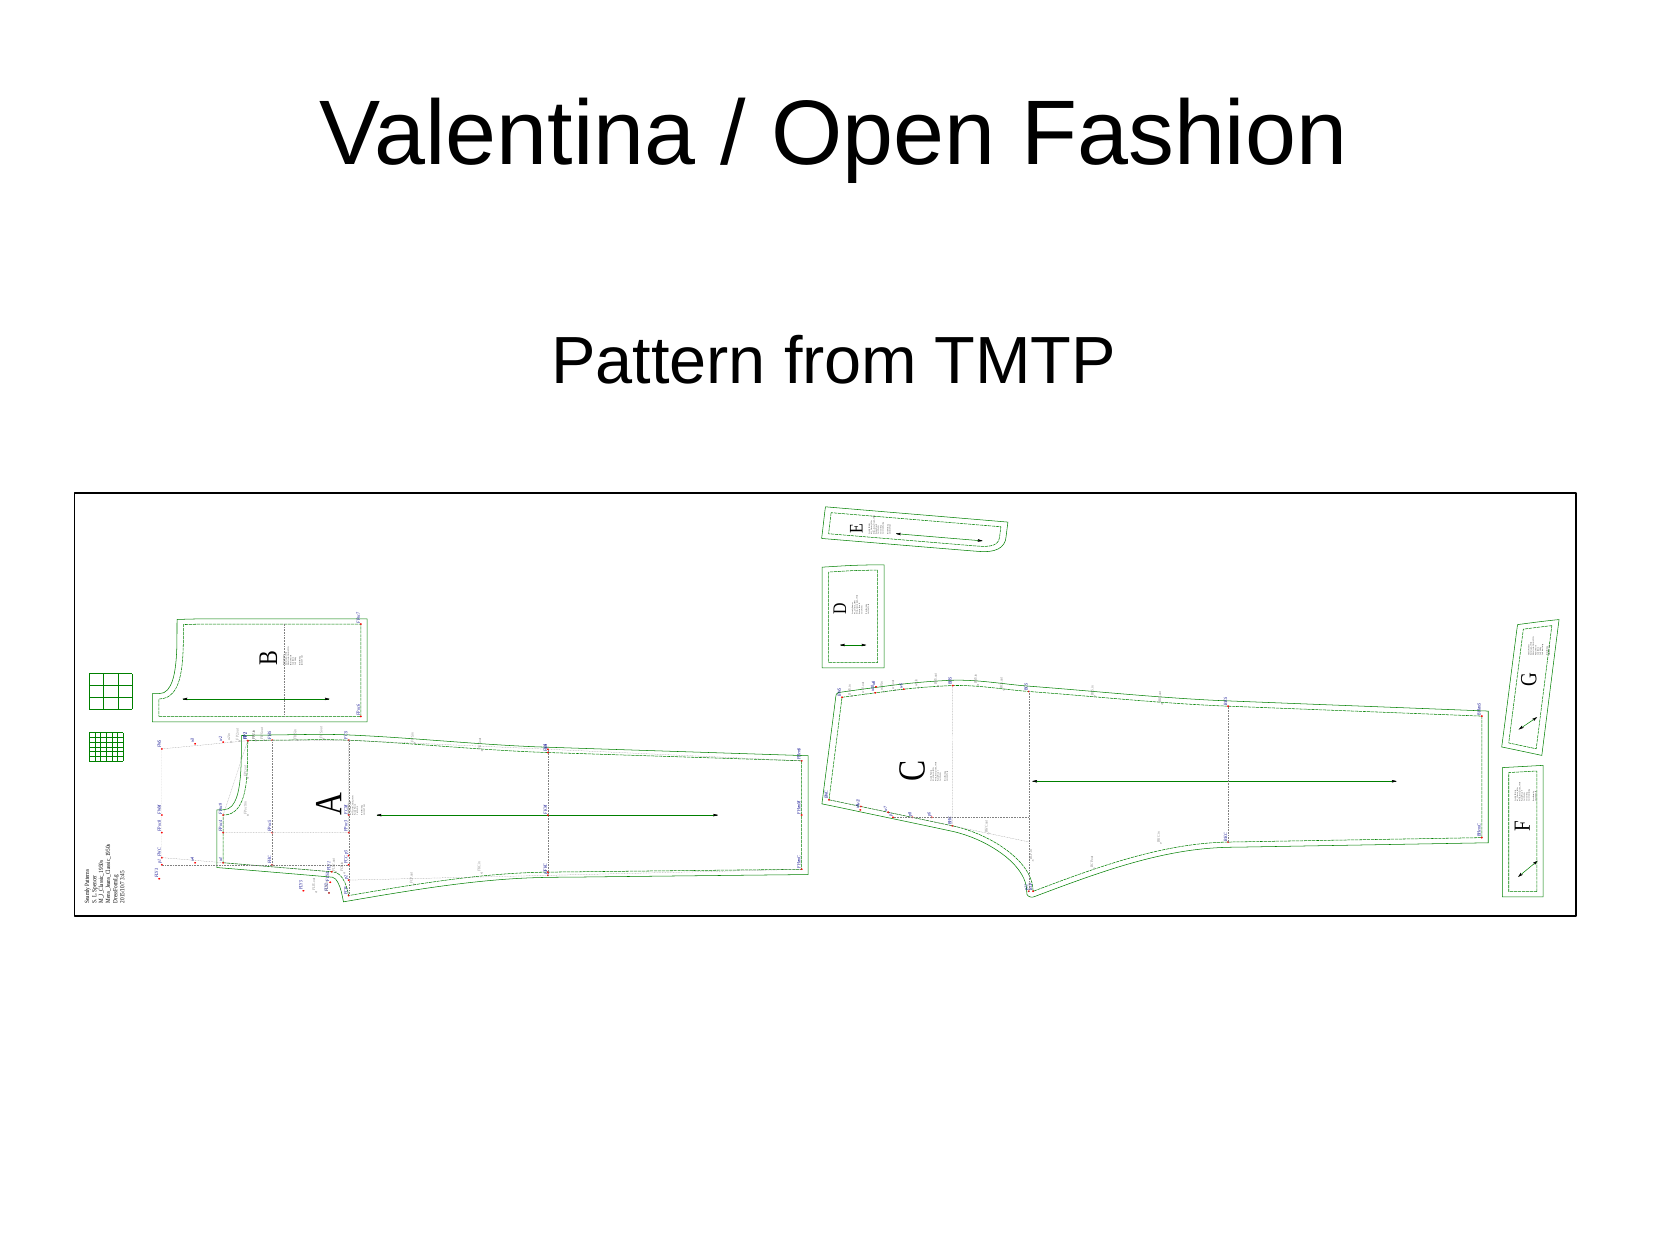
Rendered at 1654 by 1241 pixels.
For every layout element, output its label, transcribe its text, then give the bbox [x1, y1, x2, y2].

title Valentina / Open Fashion Pattern from TMTP [90, 44, 1579, 436]
picture [75, 493, 1576, 916]
